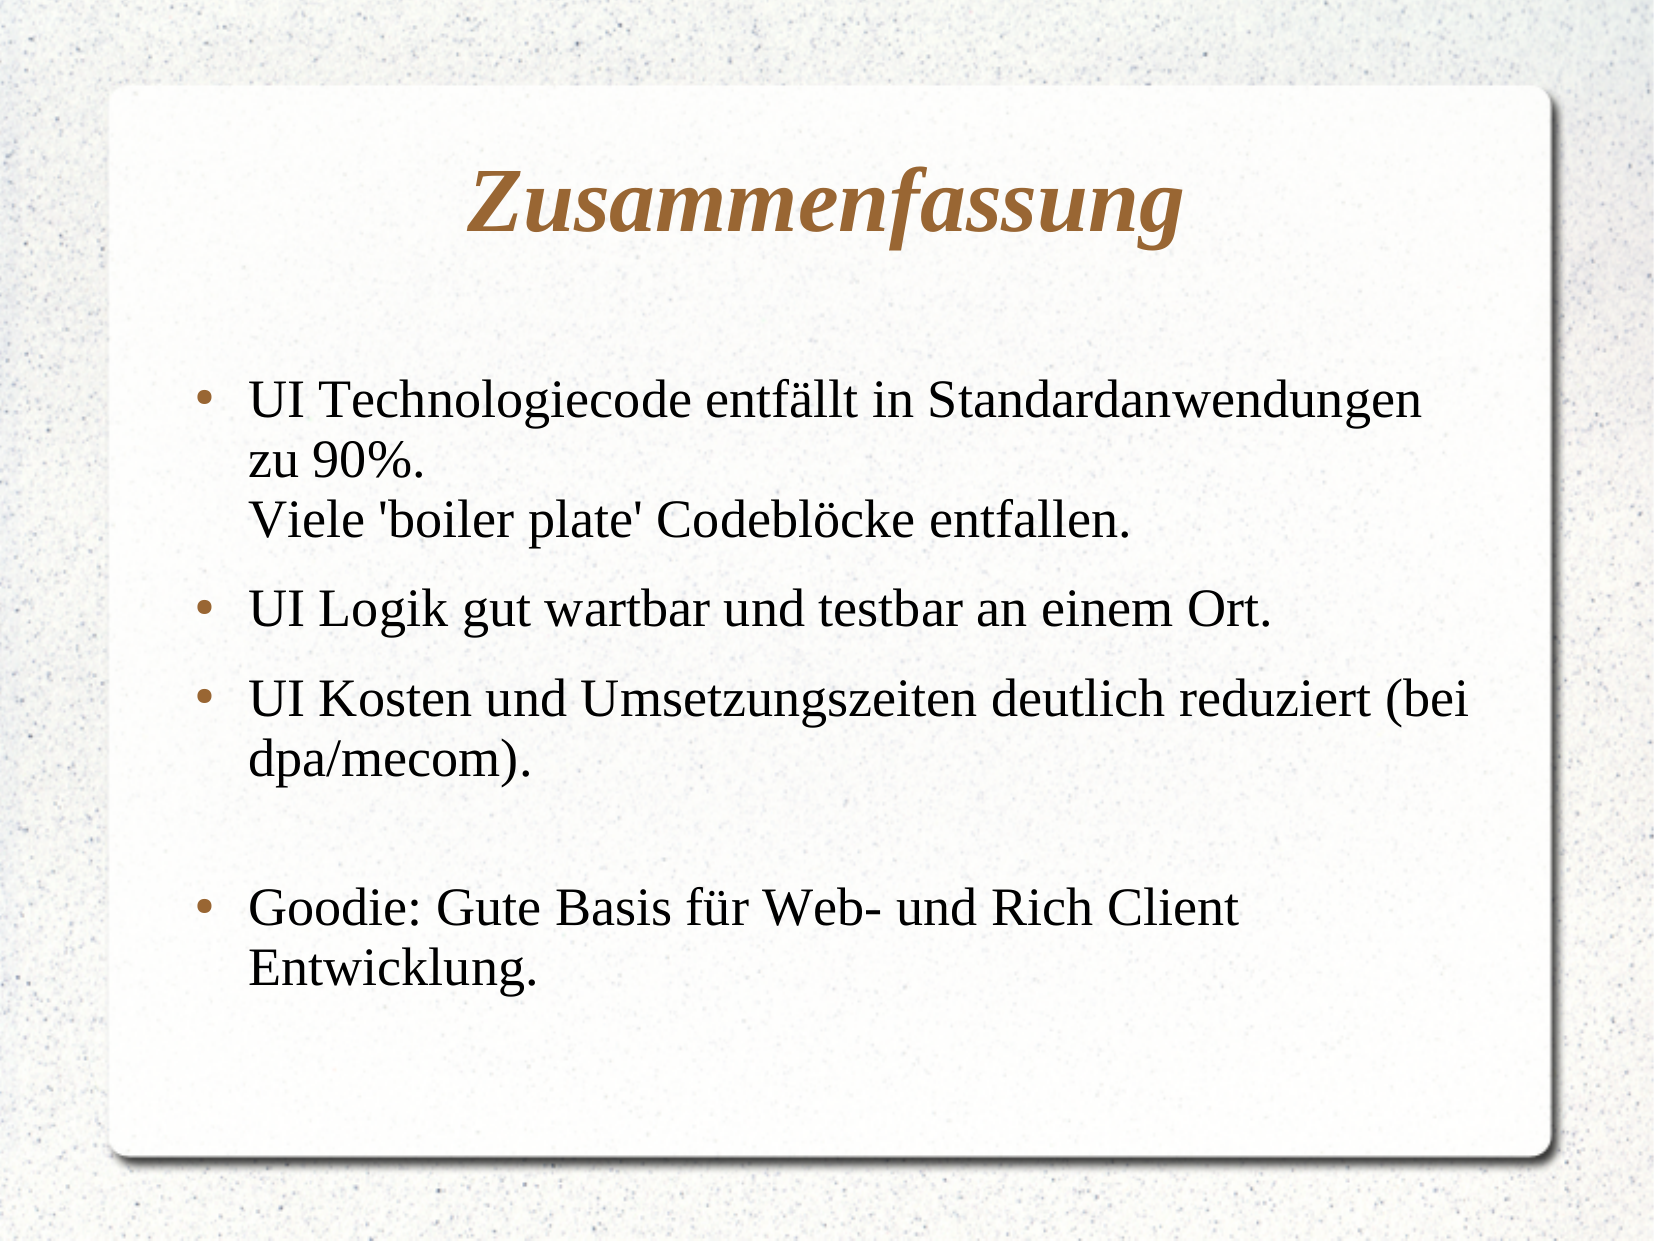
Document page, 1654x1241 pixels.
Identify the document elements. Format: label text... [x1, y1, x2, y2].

picture [0, 0, 1654, 1241]
title Zusammenfassung [118, 104, 1536, 297]
list UI Technologiecode entfällt in Standardanwendungen zu 90%. Viele 'boiler plate' Codeblöcke entfallen. UI Logik gut wartbar und testbar an einem Ort. UI Kosten und Umsetzungszeiten deutlich reduziert (bei dpa/mecom). Goodie: Gute Basis für Web- und Rich Client Entwicklung. [177, 369, 1477, 1007]
